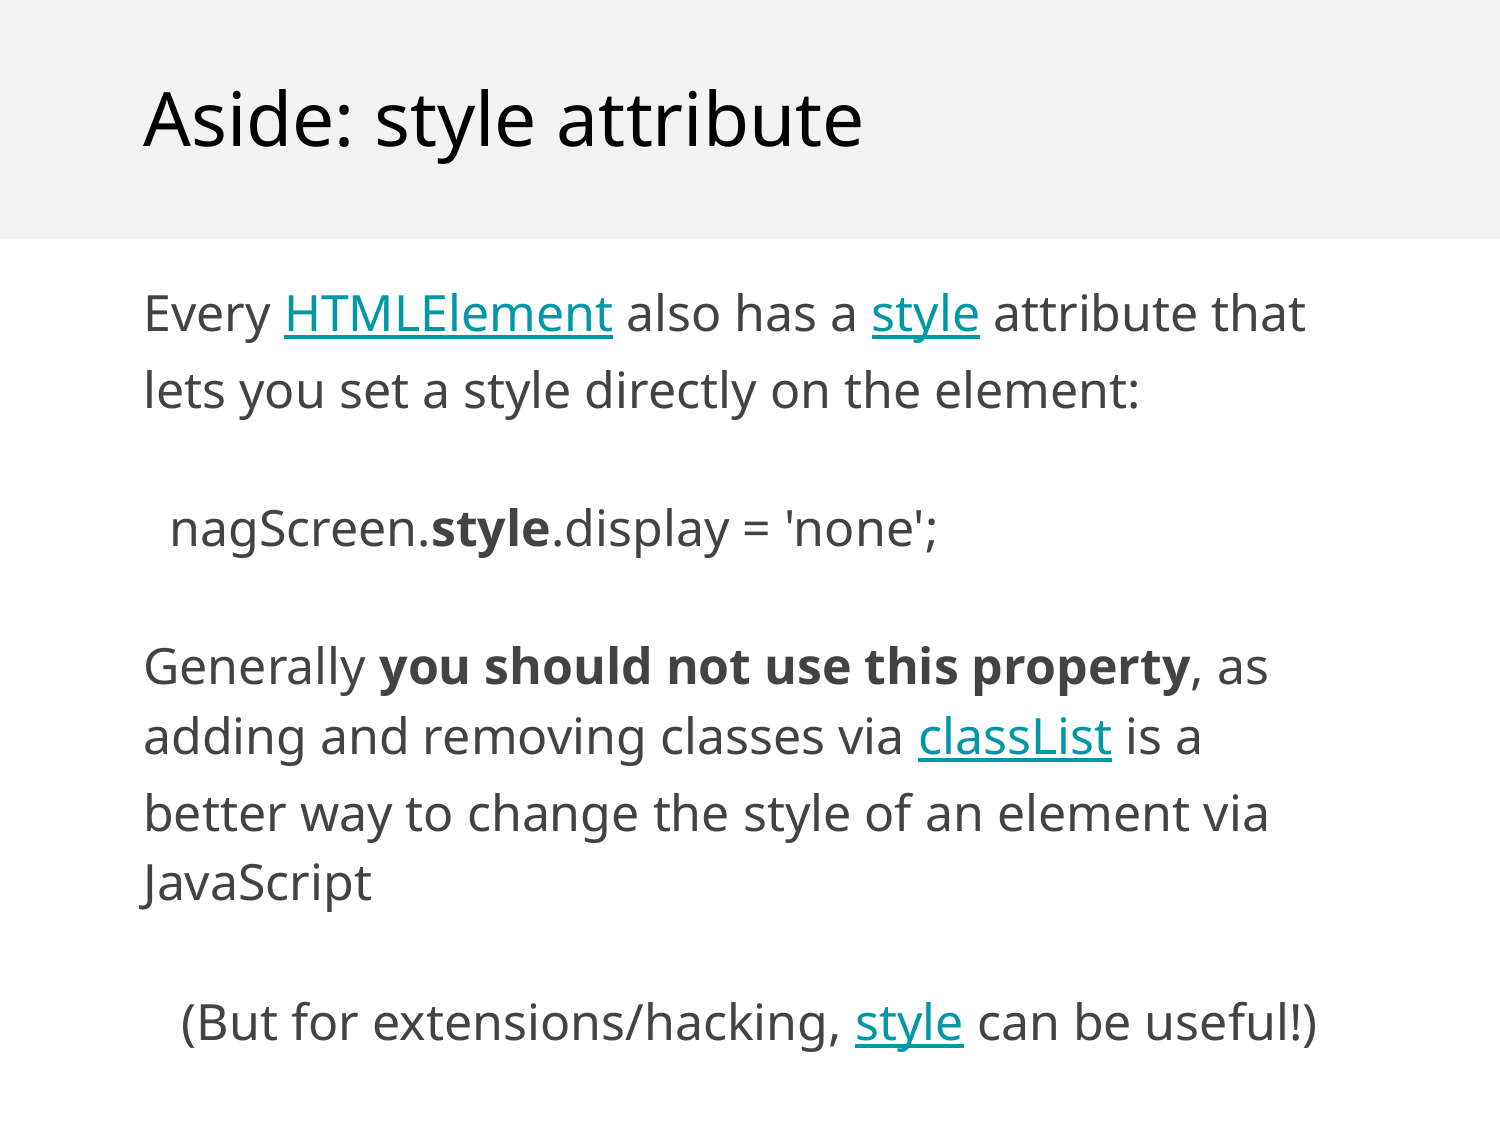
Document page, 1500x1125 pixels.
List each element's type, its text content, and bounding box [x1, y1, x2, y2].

title Aside: style attribute [128, 56, 1372, 183]
list Every HTMLElement also has a style attribute that lets you set a style directly on the element: nagScreen.style.display = 'none'; Generally you should not use this property, as adding and removing classes via classList is a better way to change the style of an element via JavaScript (But for extensions/hacking, style can be useful!) [128, 255, 1372, 1004]
